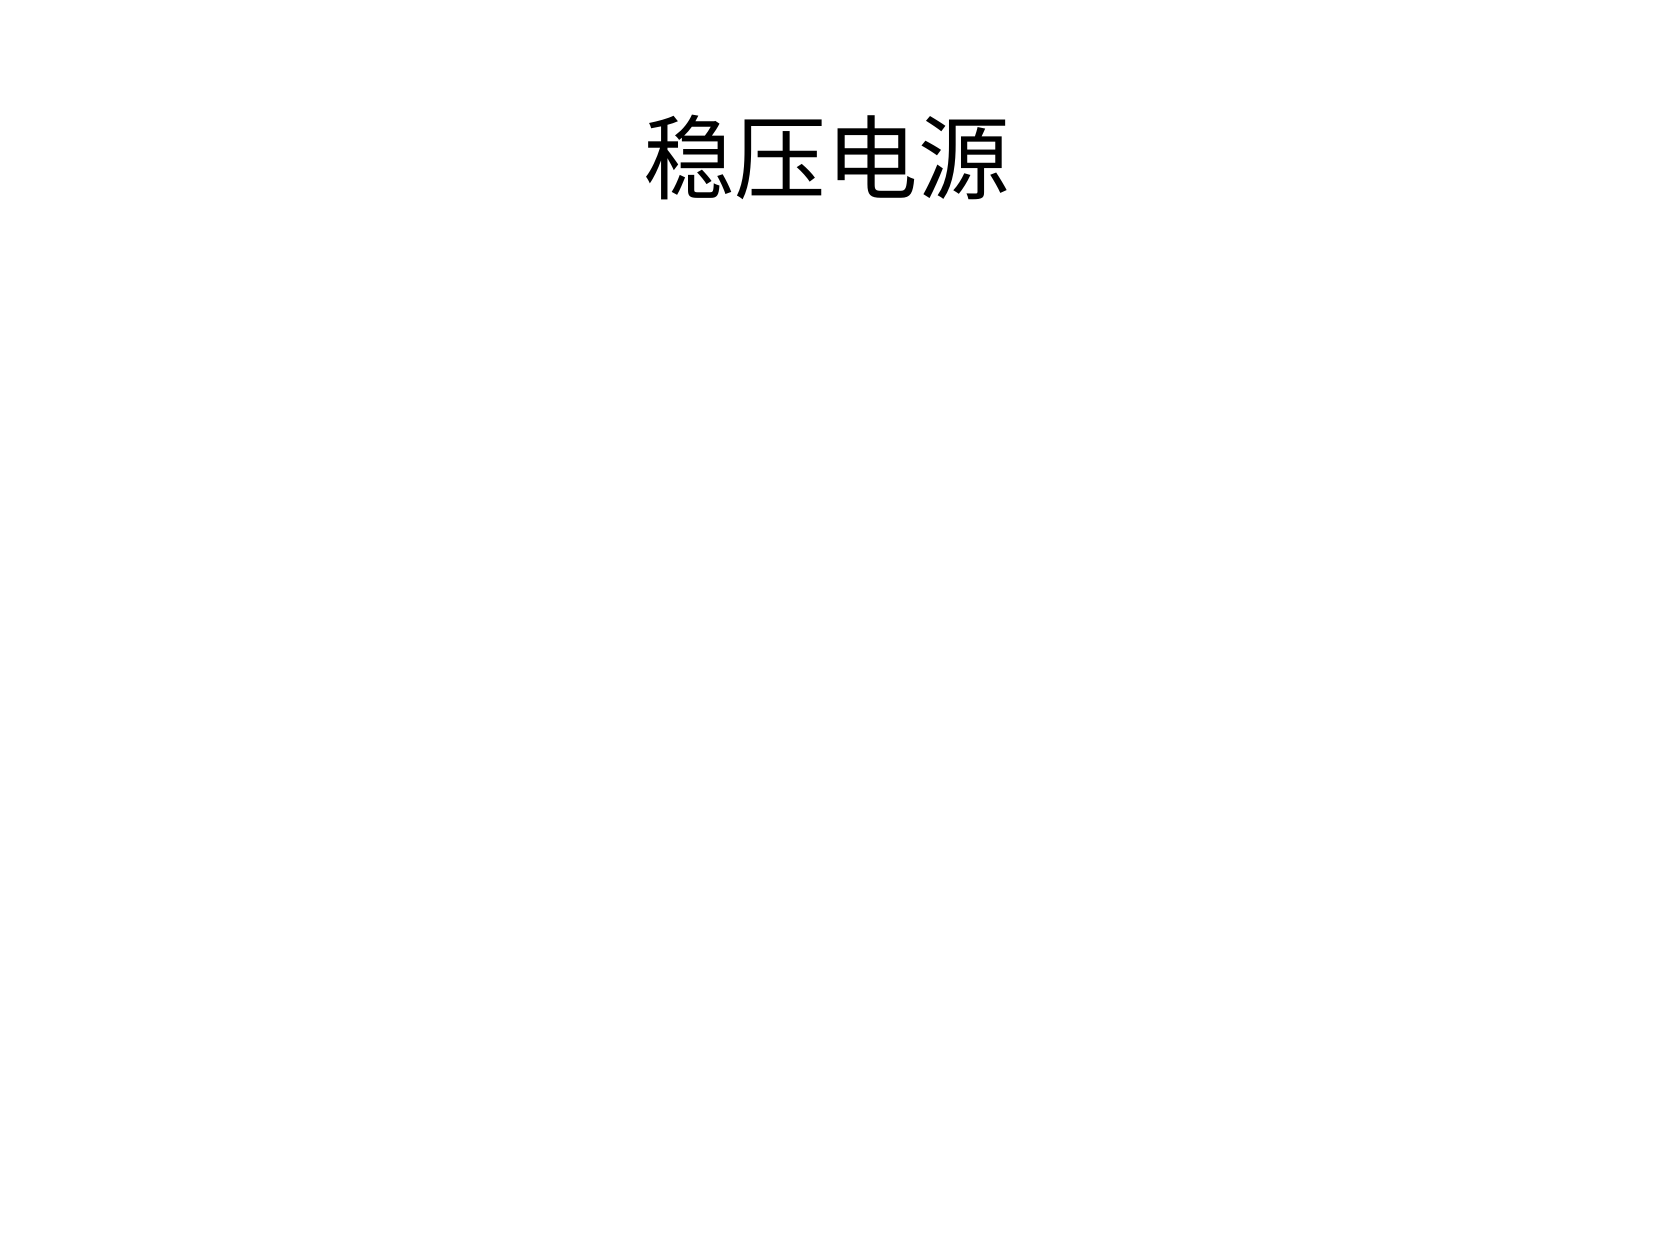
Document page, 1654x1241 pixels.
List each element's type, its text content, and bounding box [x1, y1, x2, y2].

title 稳压电源 [82, 49, 1571, 257]
